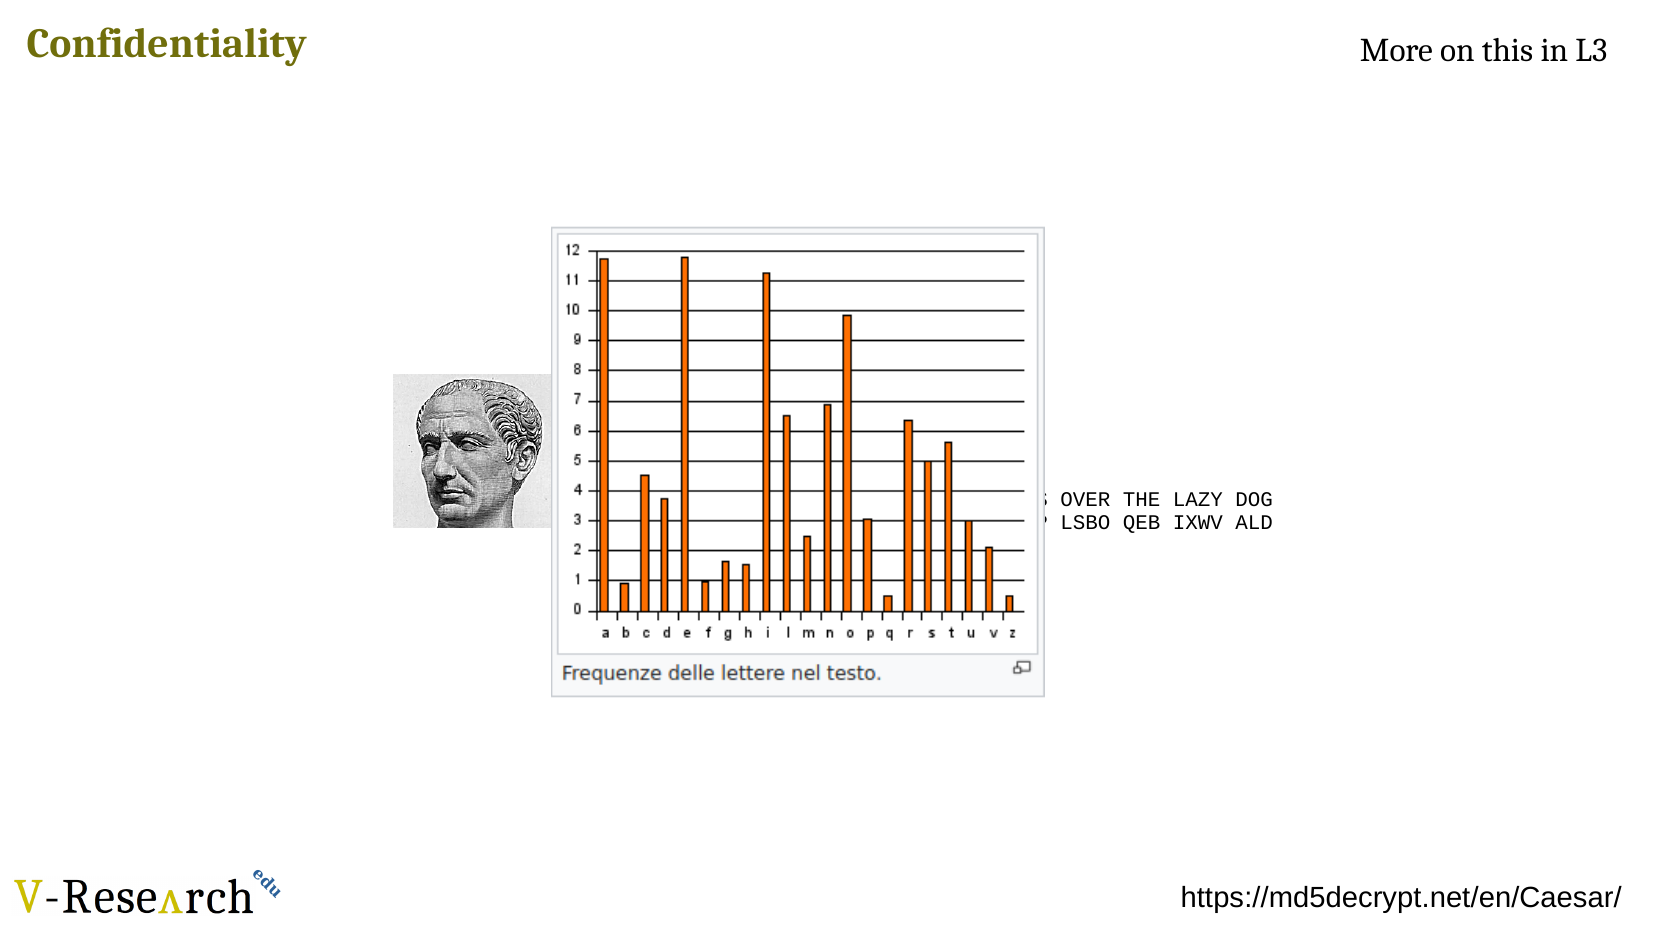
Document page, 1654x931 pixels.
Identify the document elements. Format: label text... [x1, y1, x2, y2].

text_box More on this in L3 [1345, 23, 1632, 78]
text_box https://md5decrypt.net/en/Caesar/ [1165, 873, 1642, 931]
text_box Plaintext: THE QUICK BROWN FOX JUMPS OVER THE LAZY DOG Ciphertext: QEB NRFZH YOLTK CLU GRJMP LSBO QEB IXWV ALD [1045, 481, 1288, 544]
text_box edu [222, 847, 333, 931]
picture [393, 224, 1045, 699]
picture [11, 876, 255, 916]
text_box Confidentiality [11, 12, 1193, 77]
